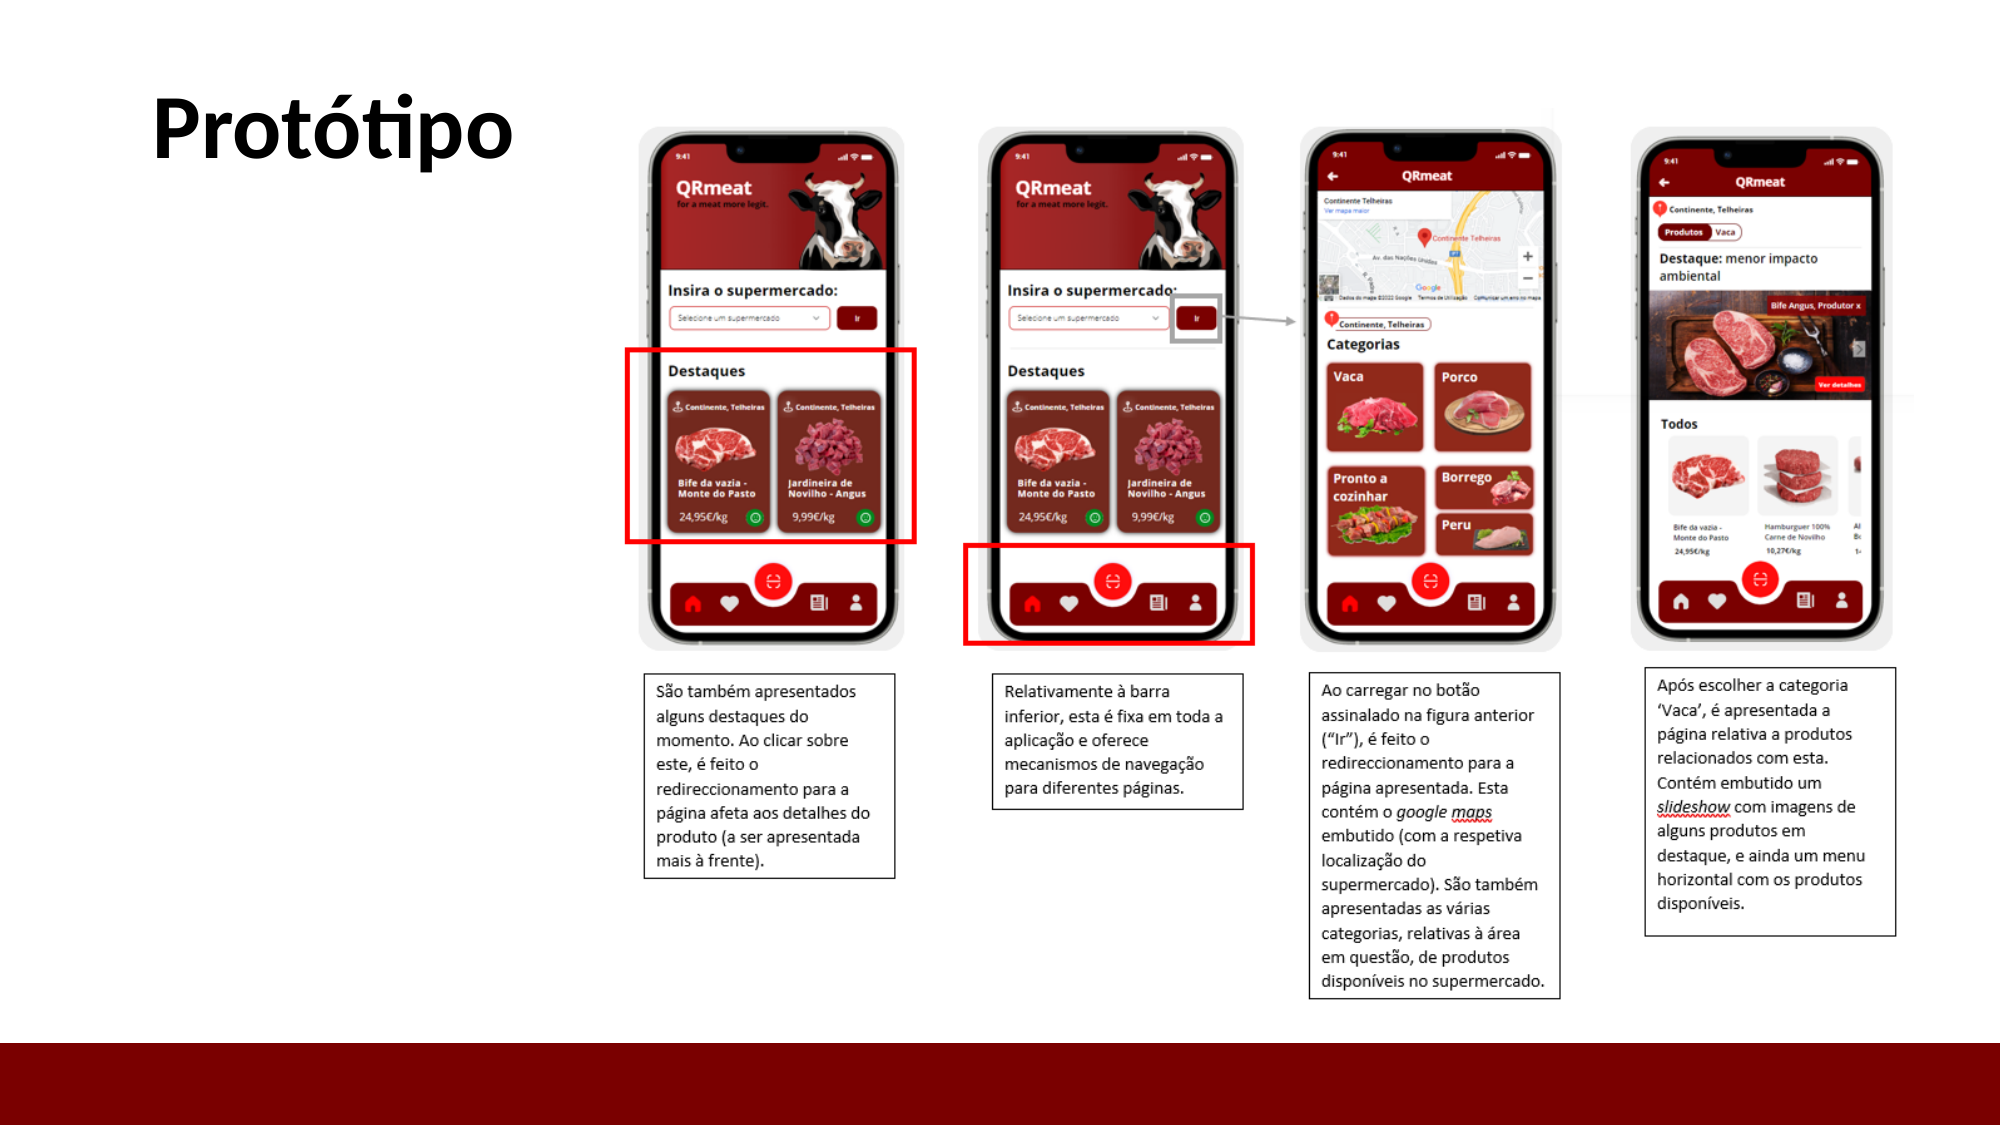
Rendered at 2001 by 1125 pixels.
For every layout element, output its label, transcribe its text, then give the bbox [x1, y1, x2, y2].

text_box [0, 1043, 2000, 1125]
picture [615, 108, 1914, 1017]
title Protótipo [137, 20, 1863, 238]
